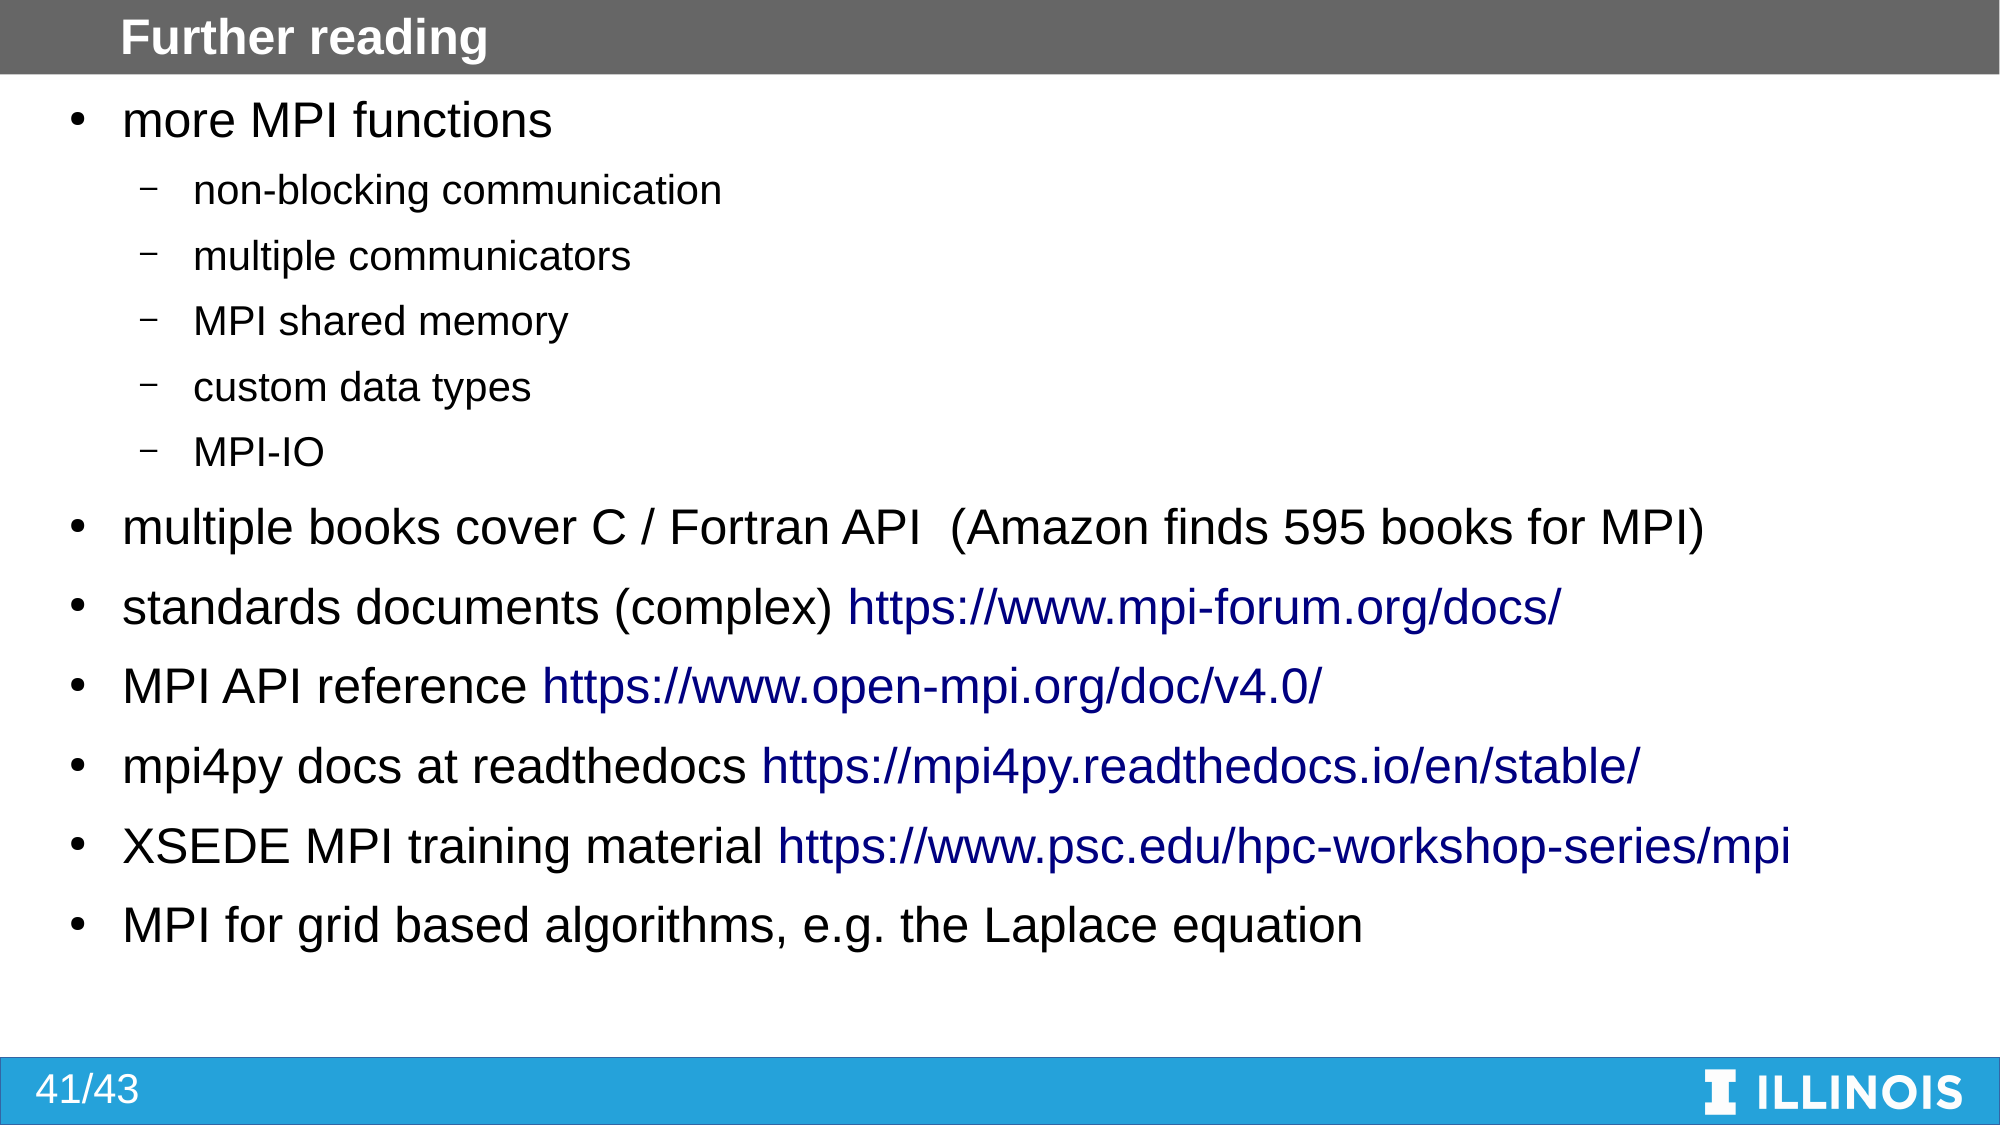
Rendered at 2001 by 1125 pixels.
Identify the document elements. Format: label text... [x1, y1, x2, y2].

list more MPI functions non-blocking communication multiple communicators MPI shared memory custom data types MPI-IO multiple books cover C / Fortran API (Amazon finds 595 books for MPI) standards documents (complex) https://www.mpi-forum.org/docs/ MPI API reference https://www.open-mpi.org/doc/v4.0/ mpi4py docs at readthedocs https://mpi4py.readthedocs.io/en/stable/ XSEDE MPI training material https://www.psc.edu/hpc-workshop-series/mpi MPI for grid based algorithms, e.g. the Laplace equation [51, 97, 1949, 1058]
picture [1705, 1069, 1962, 1115]
title Further reading [0, 0, 2000, 75]
